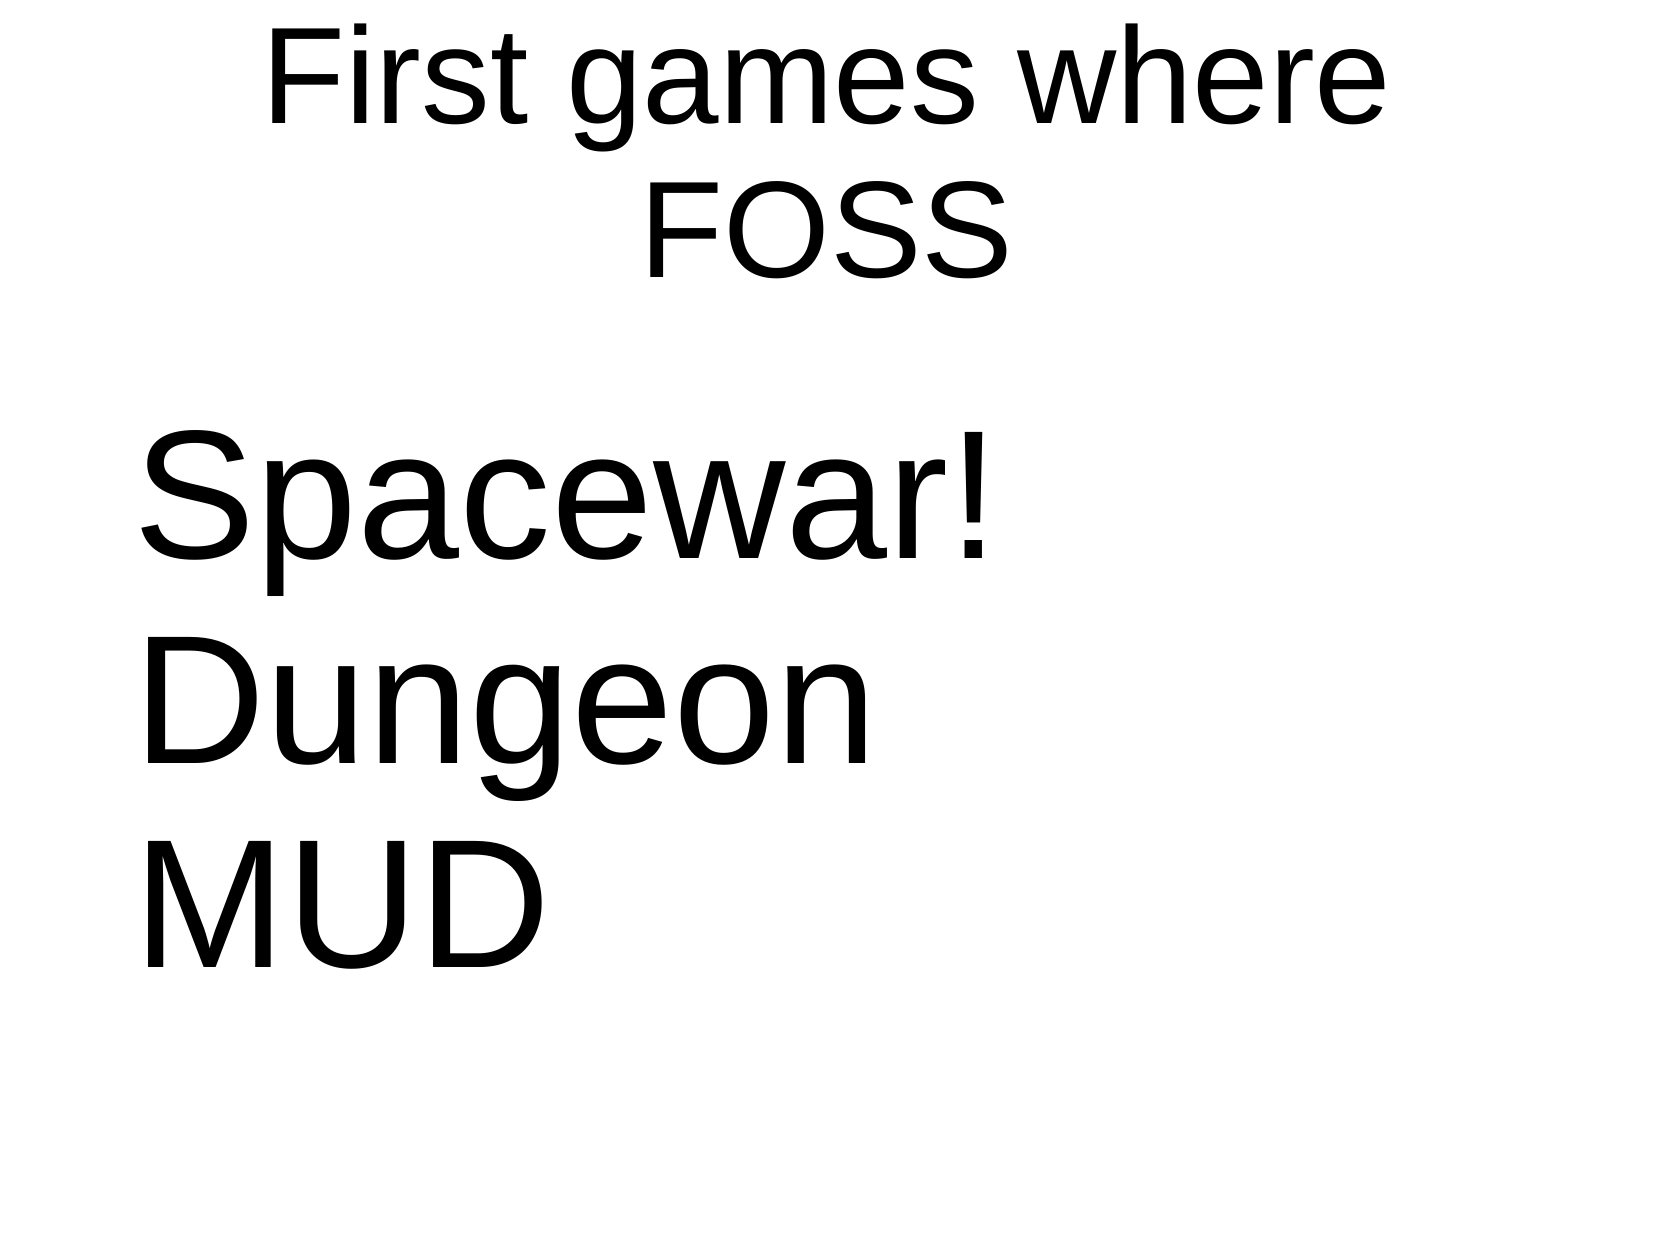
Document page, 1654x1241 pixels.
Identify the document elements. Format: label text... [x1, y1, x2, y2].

title First games where FOSS [82, 0, 1571, 297]
subtitle Spacewar! Dungeon MUD [82, 297, 1571, 1102]
